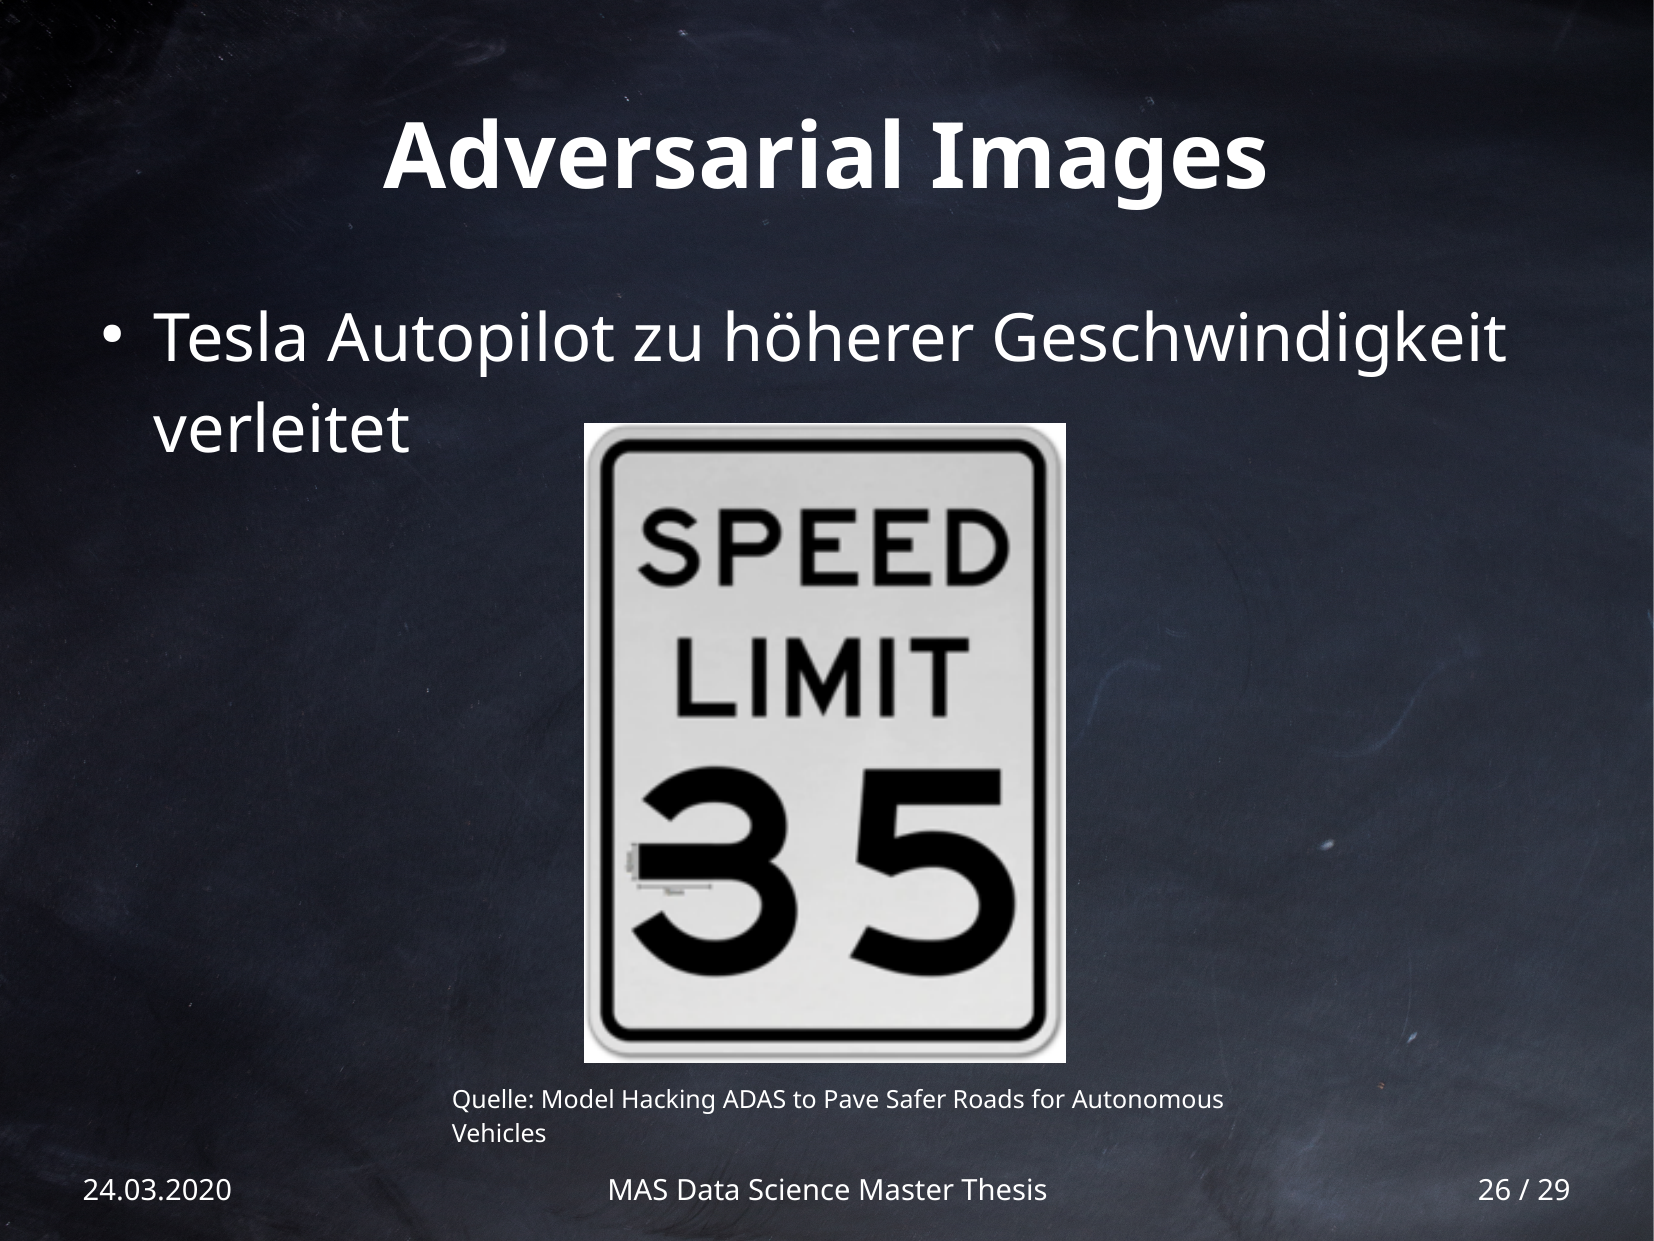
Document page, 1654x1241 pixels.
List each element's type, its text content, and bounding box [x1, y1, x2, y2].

list Tesla Autopilot zu höherer Geschwindigkeit verleitet [82, 290, 1571, 1146]
picture [0, 0, 1654, 1241]
title Adversarial Images [82, 49, 1571, 257]
text_box Quelle: Model Hacking ADAS to Pave Safer Roads for Autonomous Vehicles [437, 1074, 1276, 1127]
